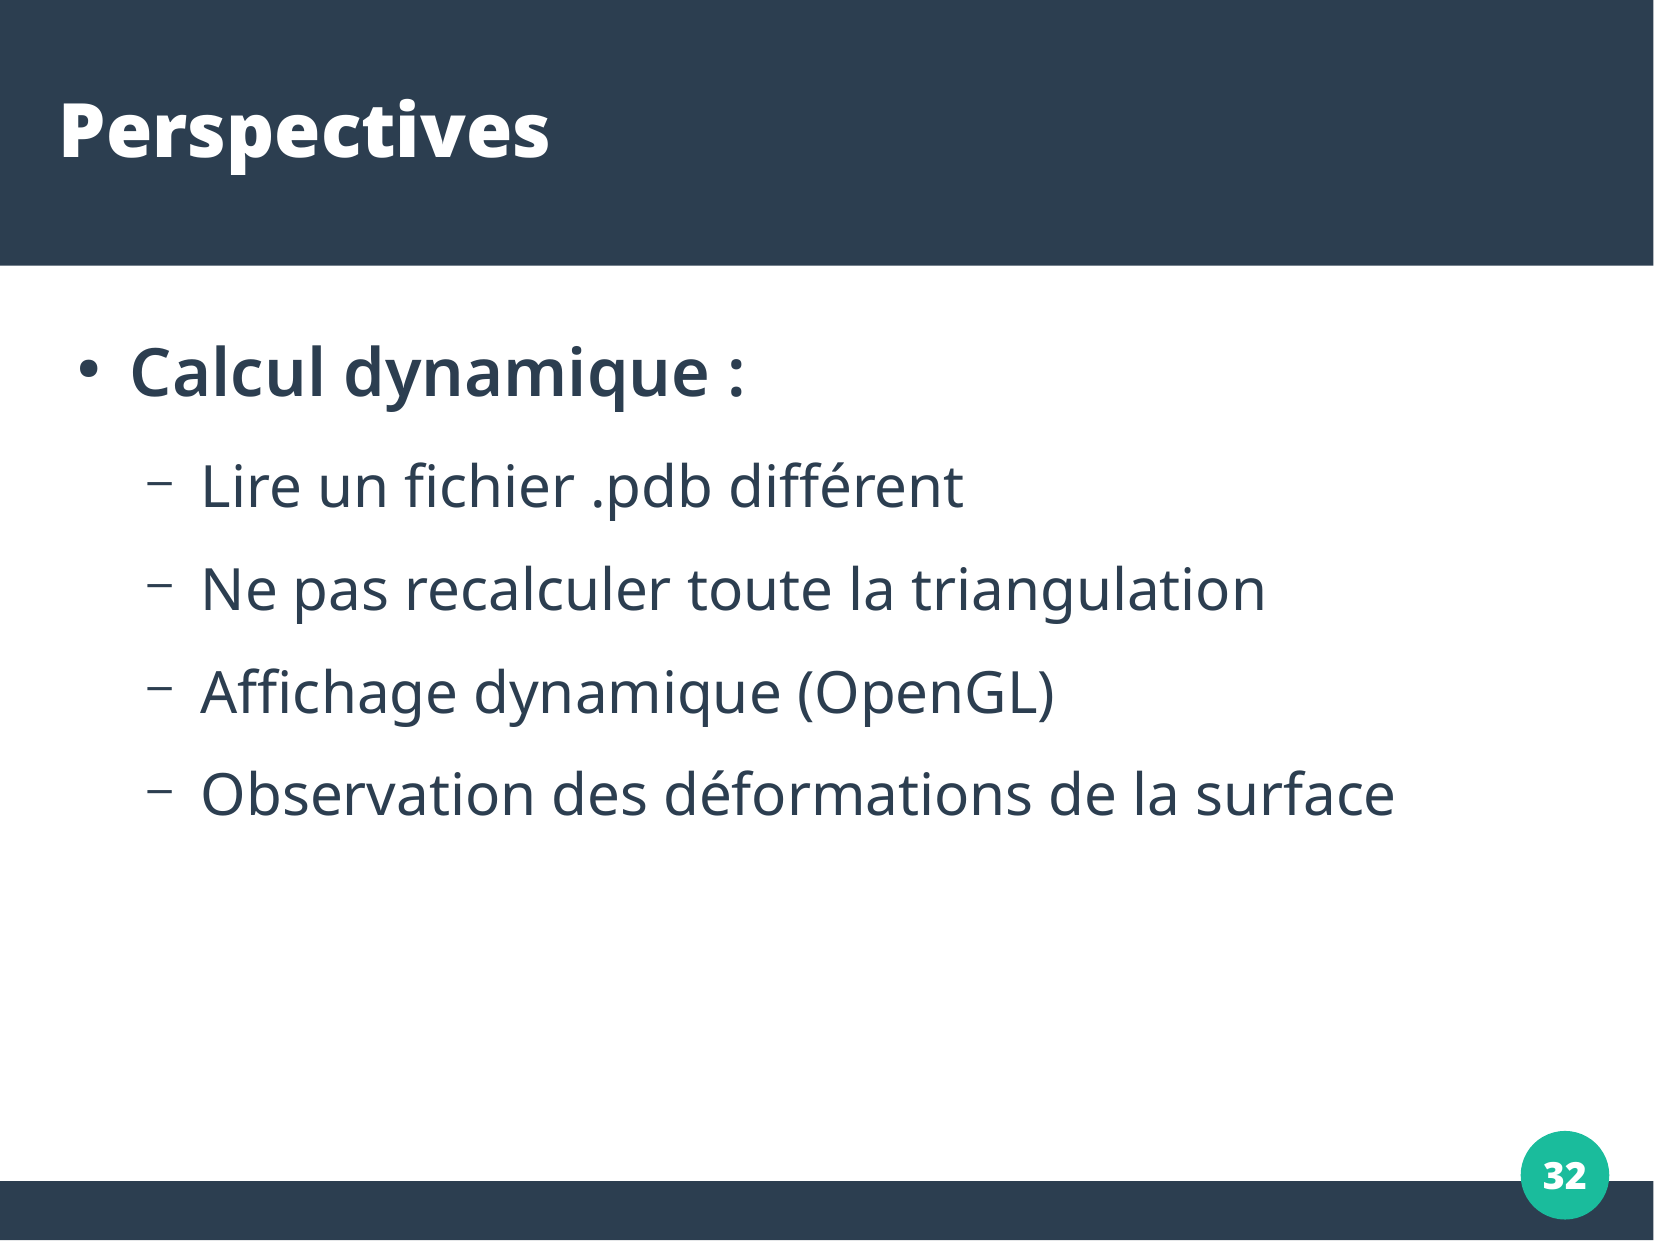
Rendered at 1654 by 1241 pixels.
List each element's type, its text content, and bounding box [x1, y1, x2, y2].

title Perspectives [59, 49, 1595, 207]
list Calcul dynamique : Lire un fichier .pdb différent Ne pas recalculer toute la triangulation Affichage dynamique (OpenGL) Observation des déformations de la surface [59, 324, 1595, 1152]
